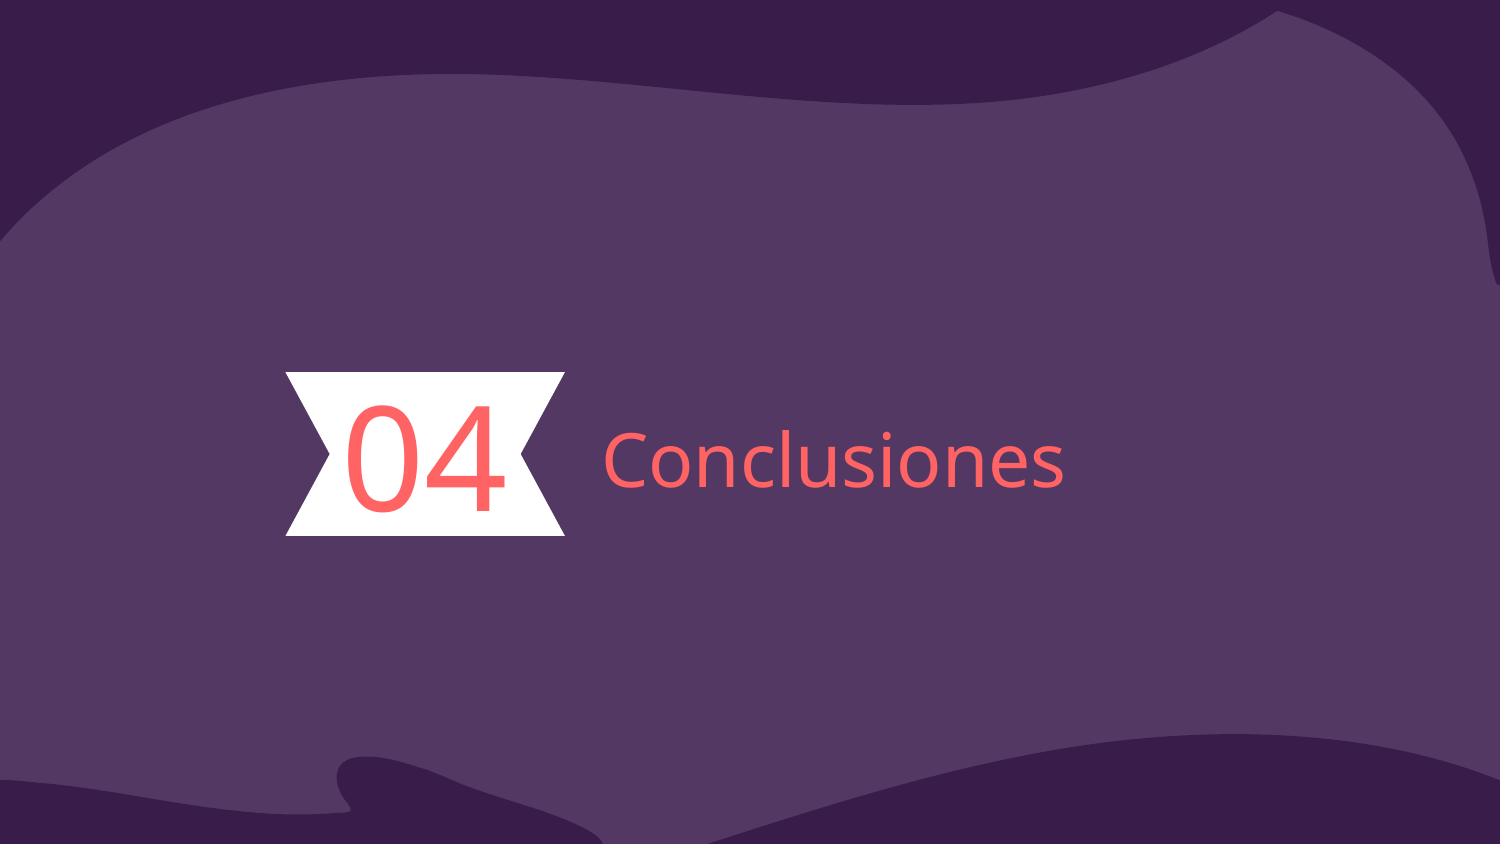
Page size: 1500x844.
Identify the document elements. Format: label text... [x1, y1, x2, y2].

title 04 [272, 343, 577, 564]
title Conclusiones [586, 242, 1500, 518]
